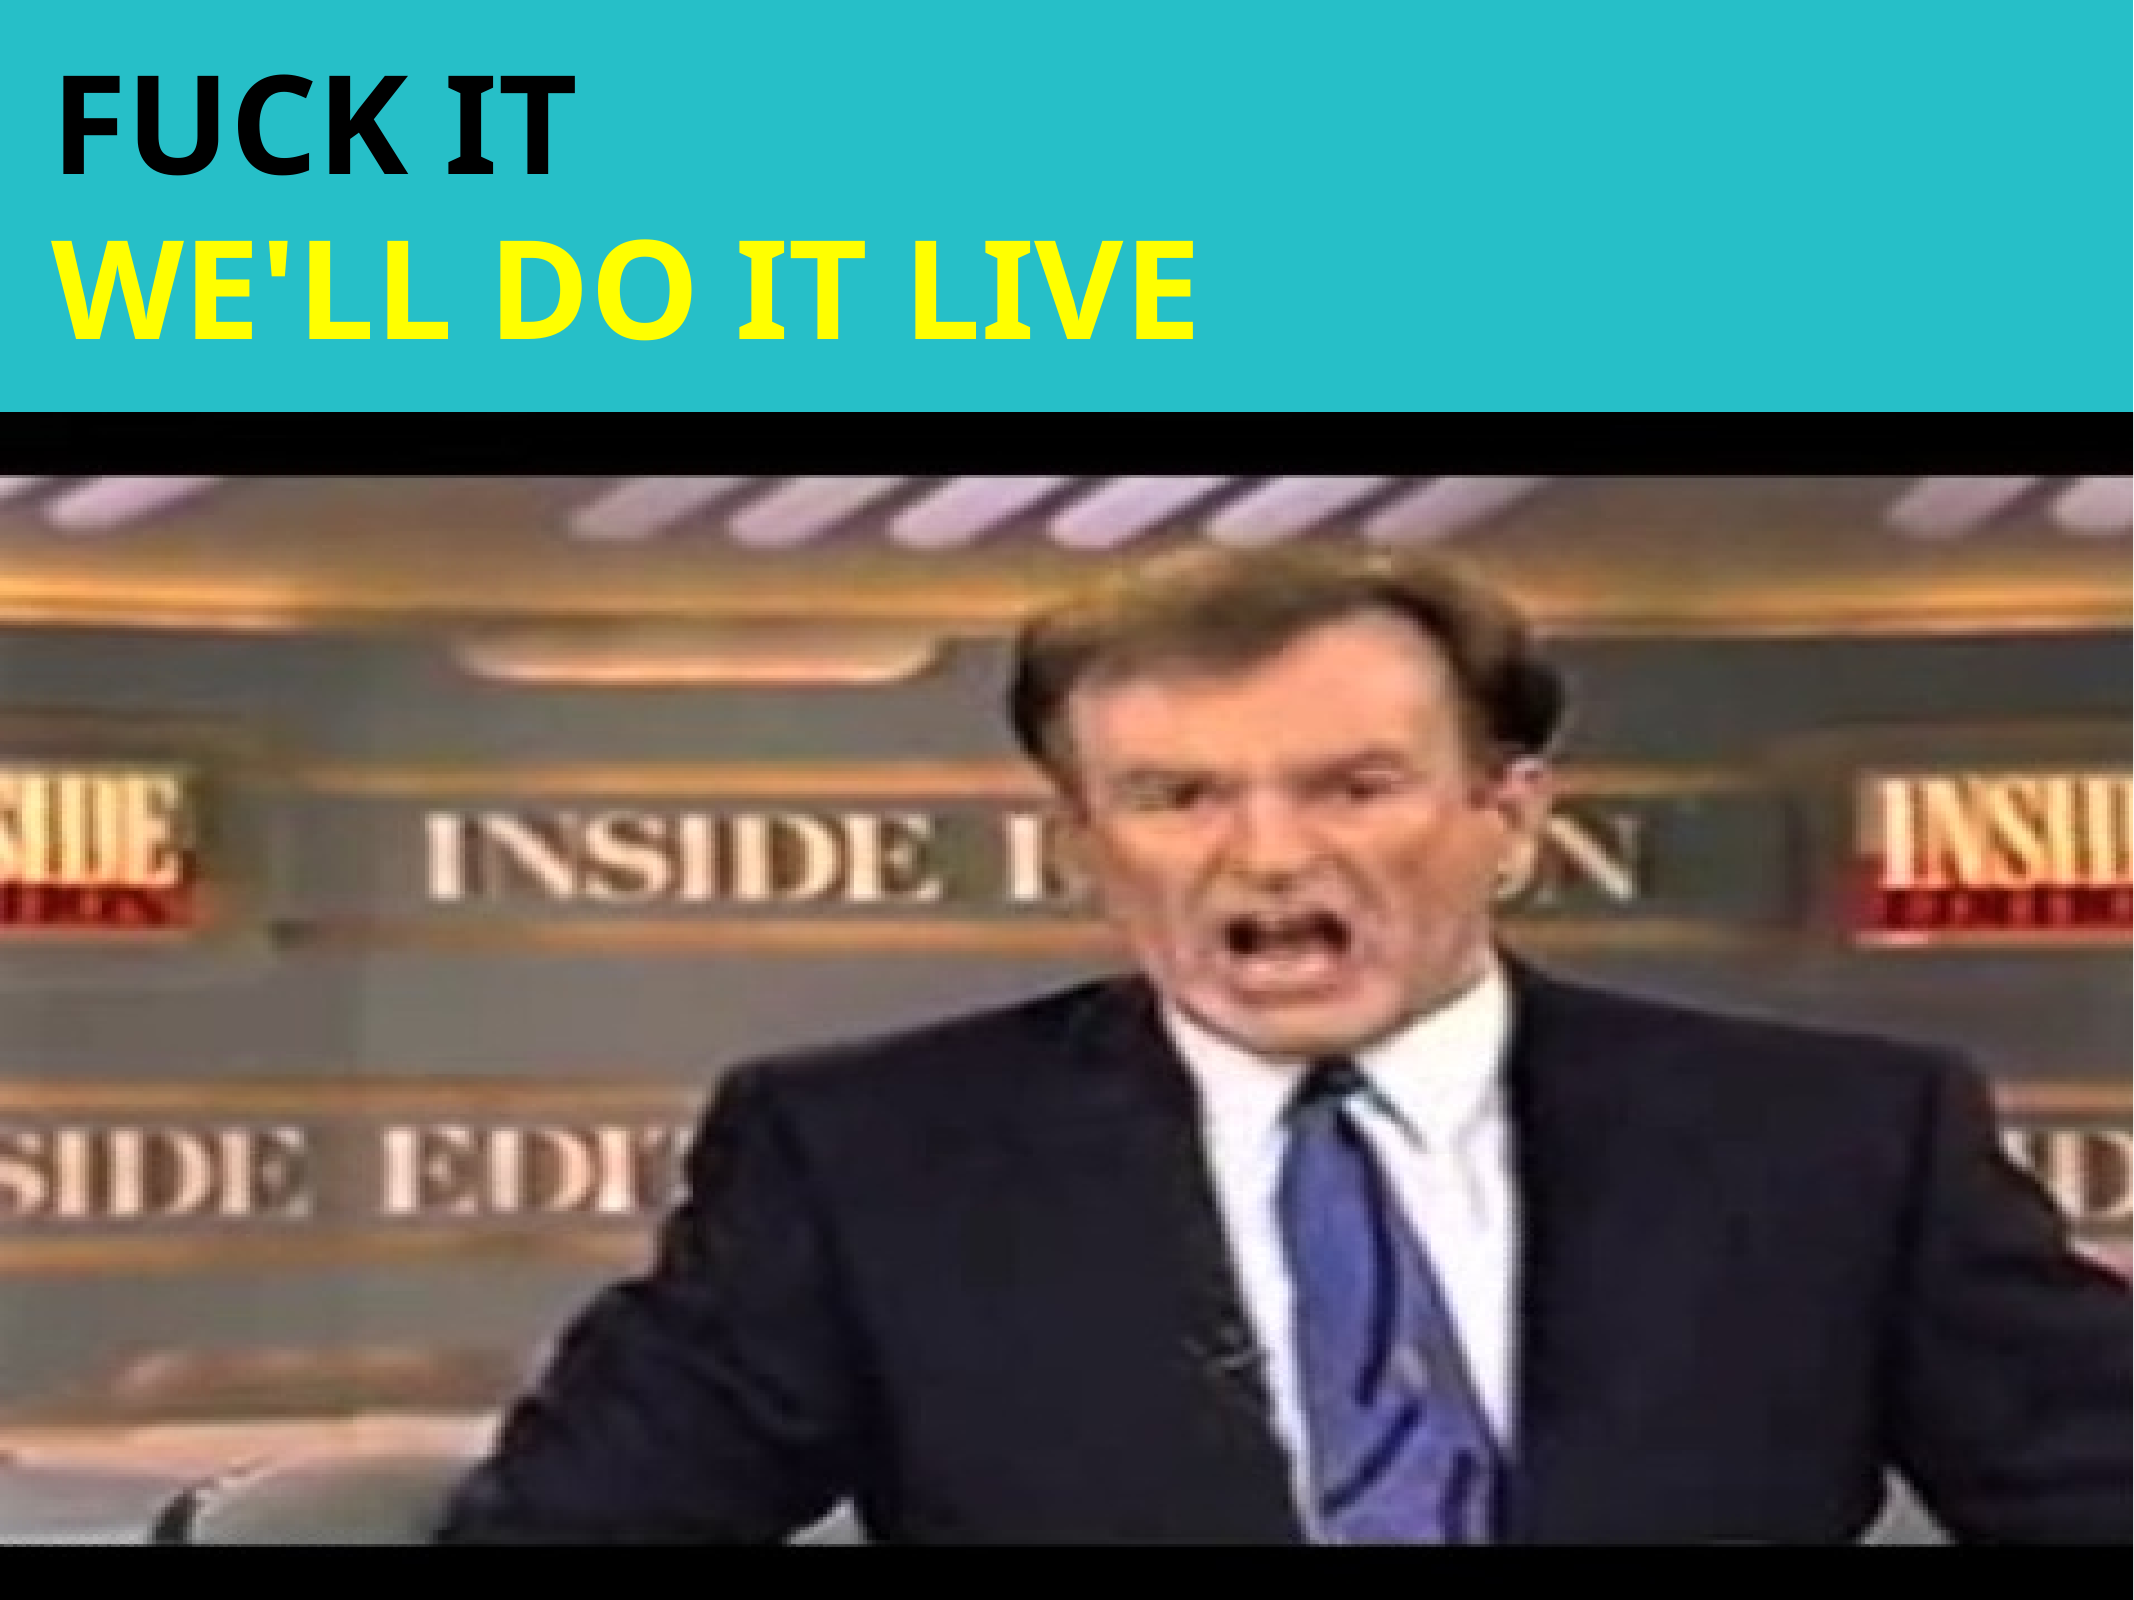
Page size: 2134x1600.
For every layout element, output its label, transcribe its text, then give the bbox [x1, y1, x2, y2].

text_box FUCK IT WE'LL DO IT LIVE [41, 37, 2134, 412]
picture [0, 412, 2134, 1600]
